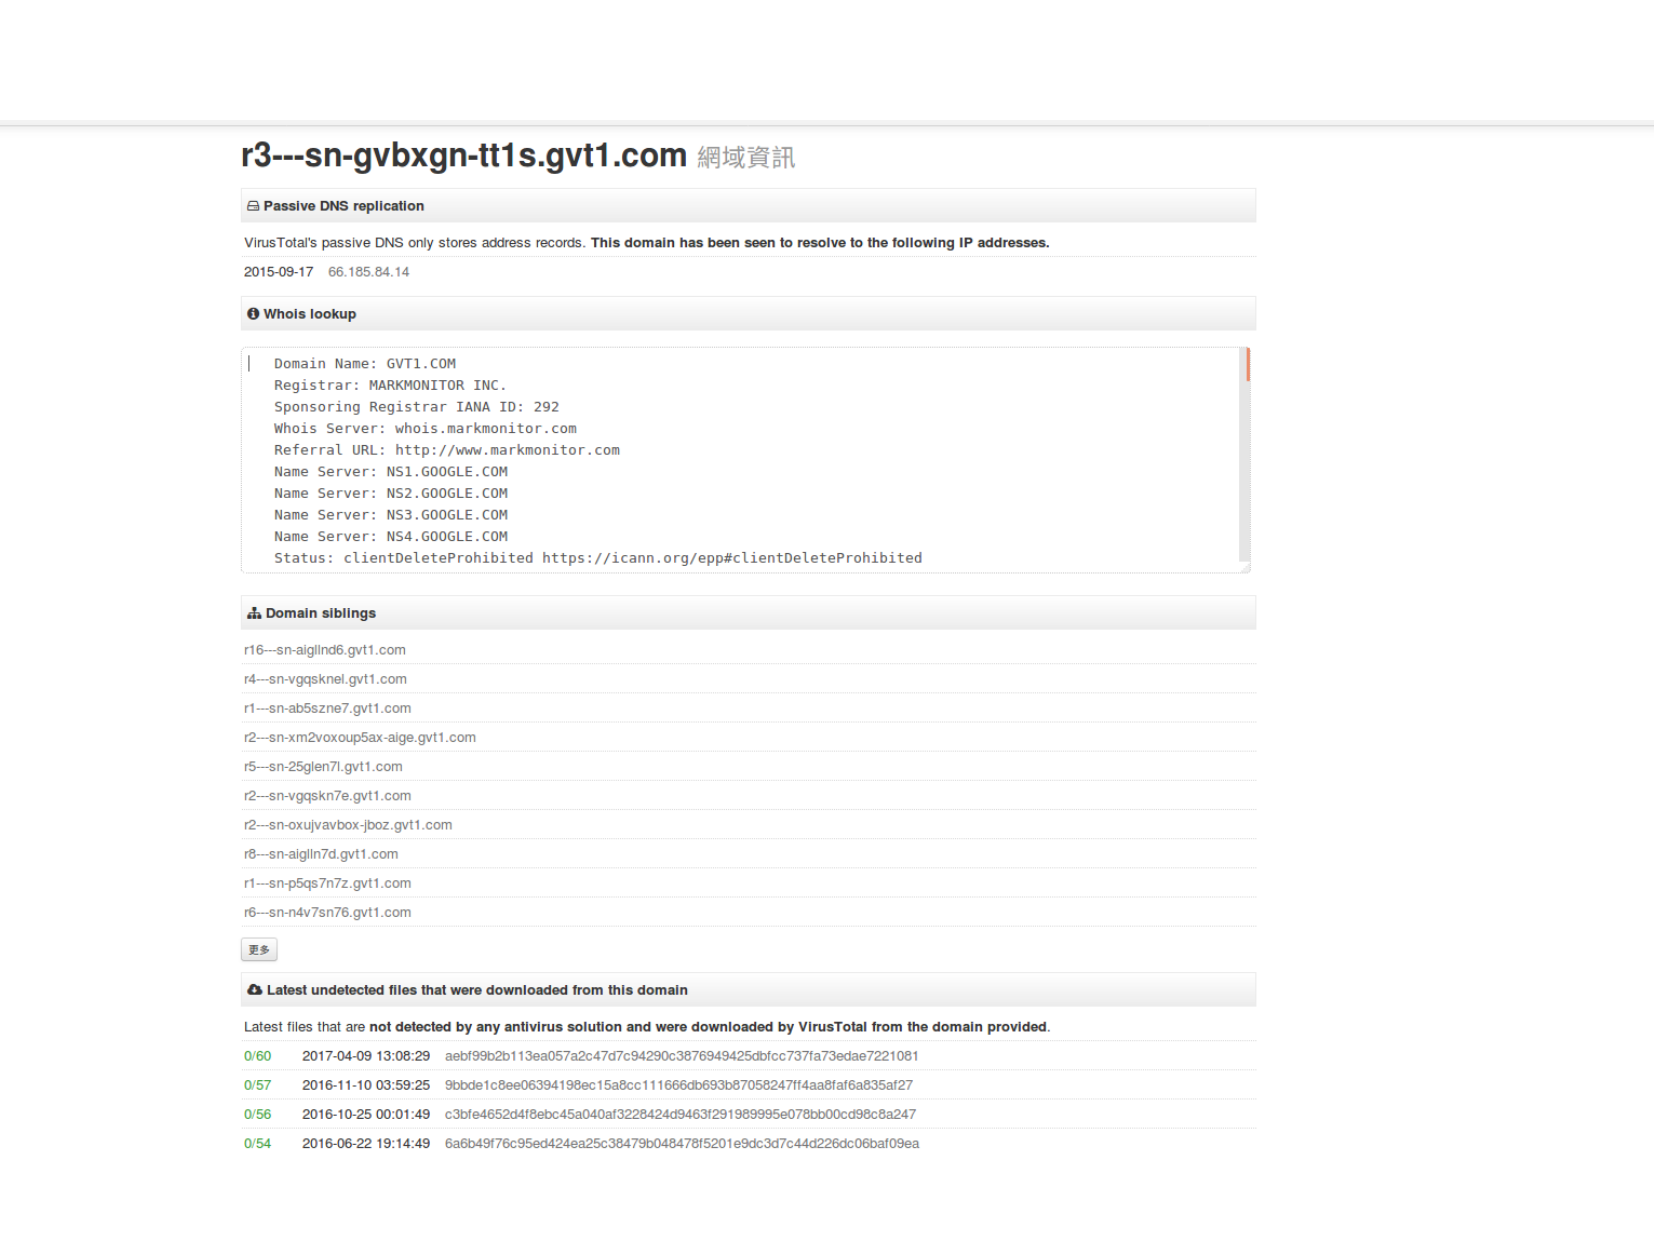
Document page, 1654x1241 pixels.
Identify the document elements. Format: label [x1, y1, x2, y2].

picture [0, 120, 1654, 1201]
